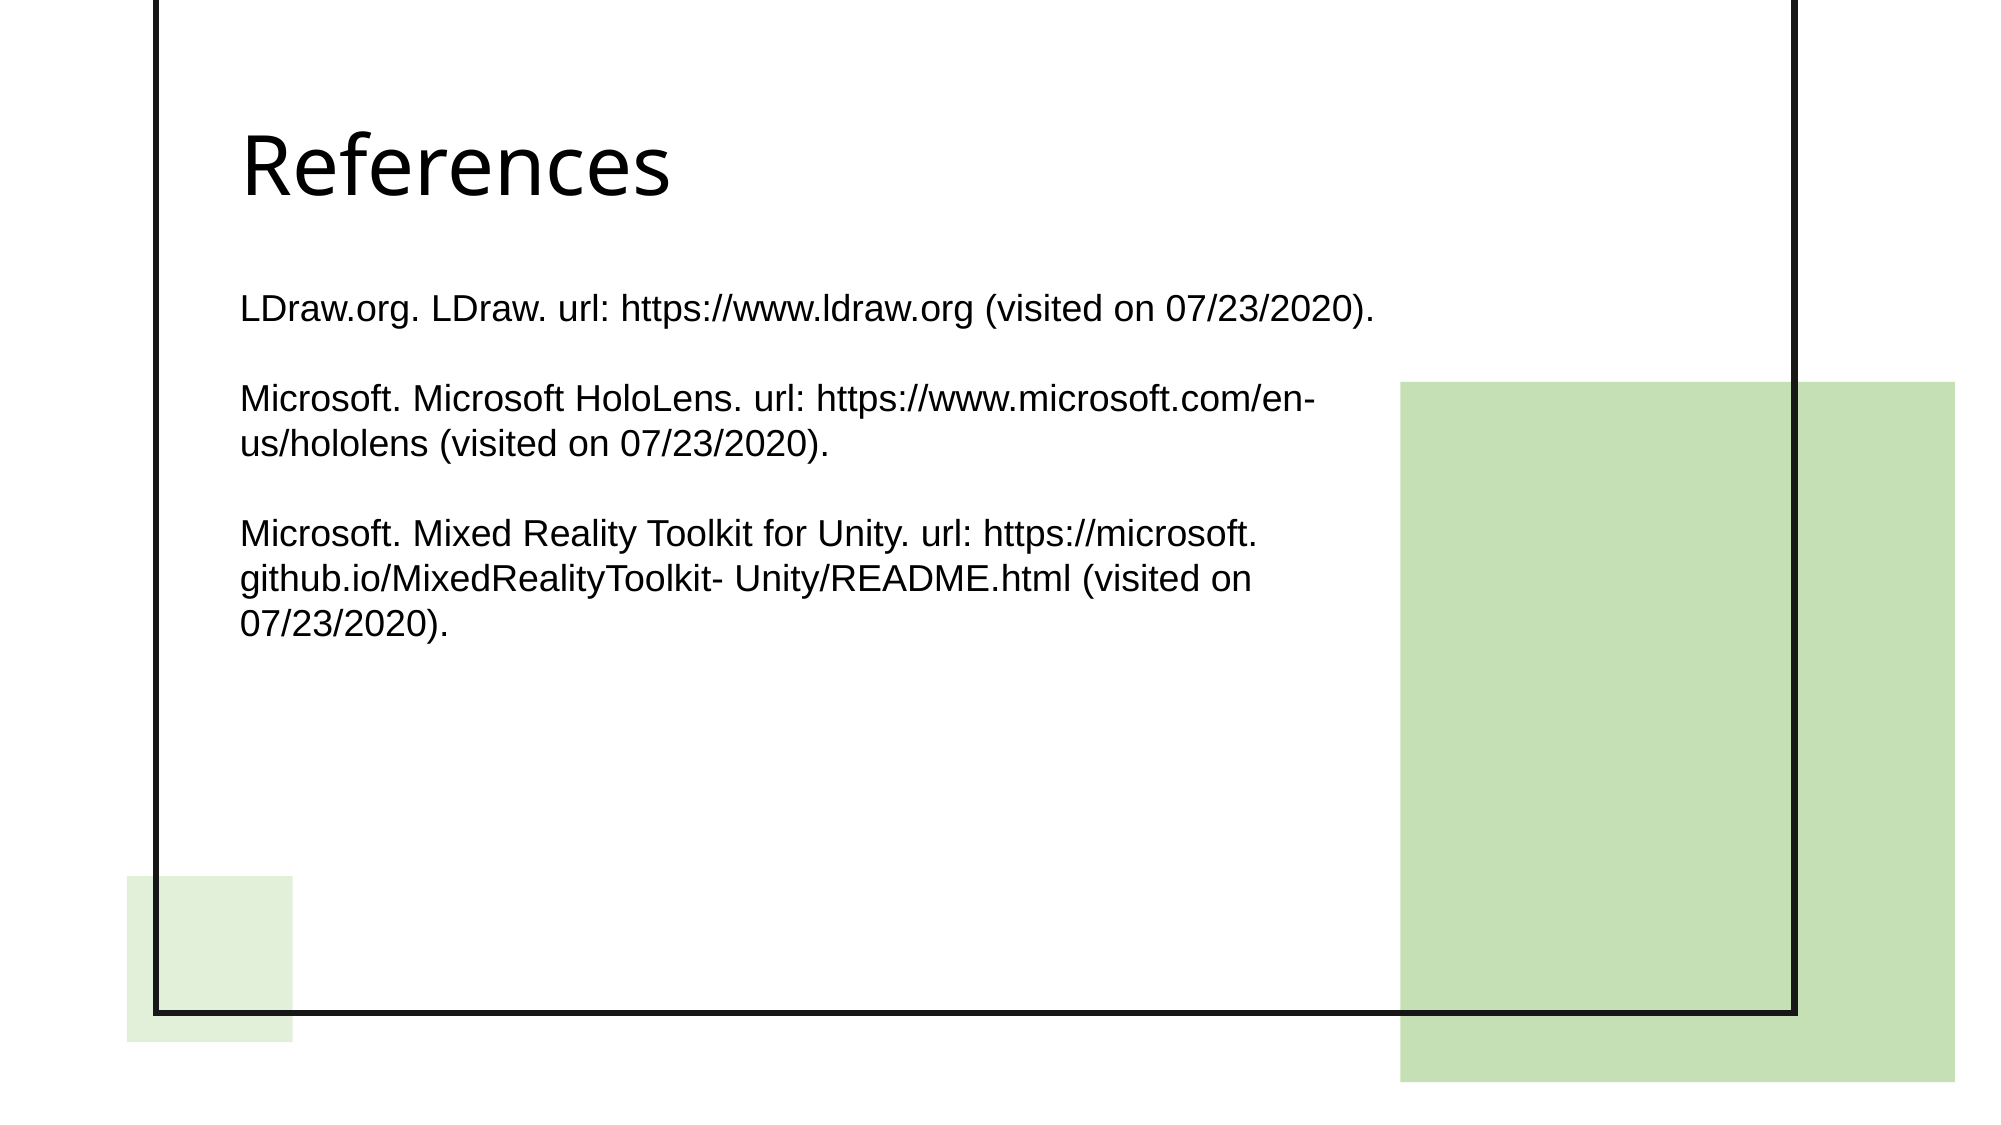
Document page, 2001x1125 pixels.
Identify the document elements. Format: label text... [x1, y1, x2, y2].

text_box LDraw.org. LDraw. url: https://www.ldraw.org (visited on 07/23/2020). Microsoft. Microsoft HoloLens. url: https://www.microsoft.com/en- us/hololens (visited on 07/23/2020). Microsoft. Mixed Reality Toolkit for Unity. url: https://microsoft. github.io/MixedRealityToolkit- Unity/README.html (visited on 07/23/2020). [225, 276, 1695, 945]
text_box References [225, 59, 1951, 277]
